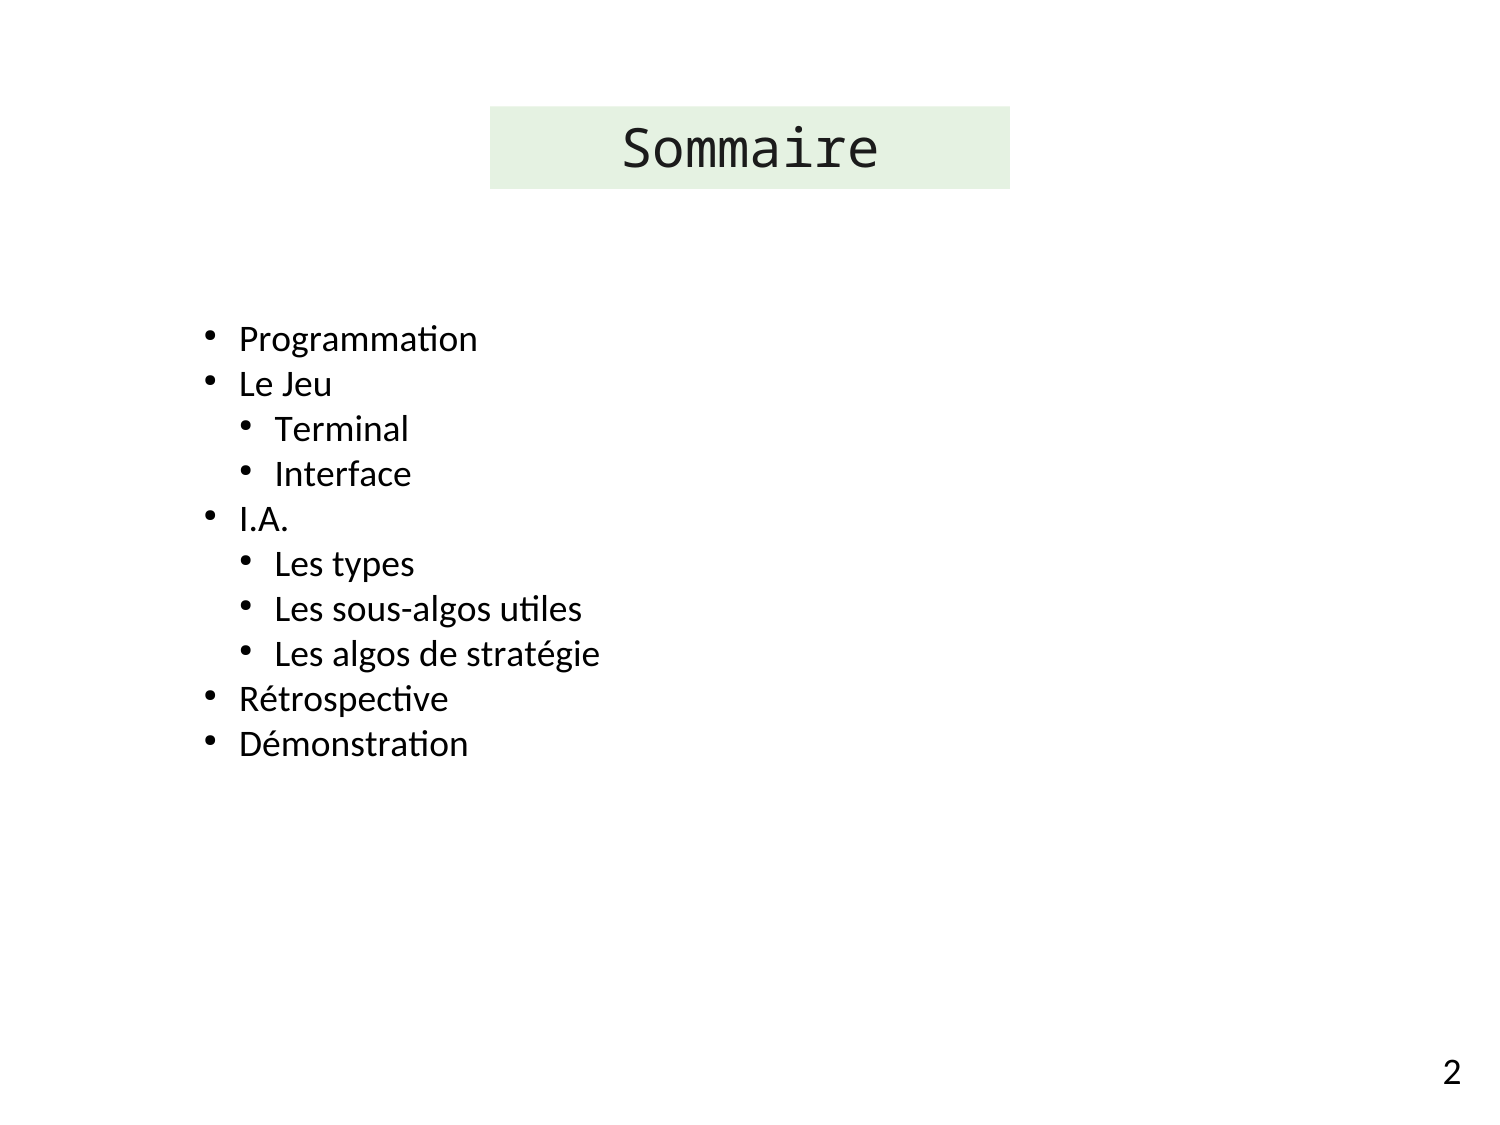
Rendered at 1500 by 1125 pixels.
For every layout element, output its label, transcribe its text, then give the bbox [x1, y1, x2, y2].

text_box Sommaire [490, 106, 1010, 189]
text_box Programmation Le Jeu Terminal Interface I.A. Les types Les sous-algos utiles Les algos de stratégie Rétrospective Démonstration [188, 307, 910, 772]
text_box <numéro> [1287, 1039, 1477, 1100]
